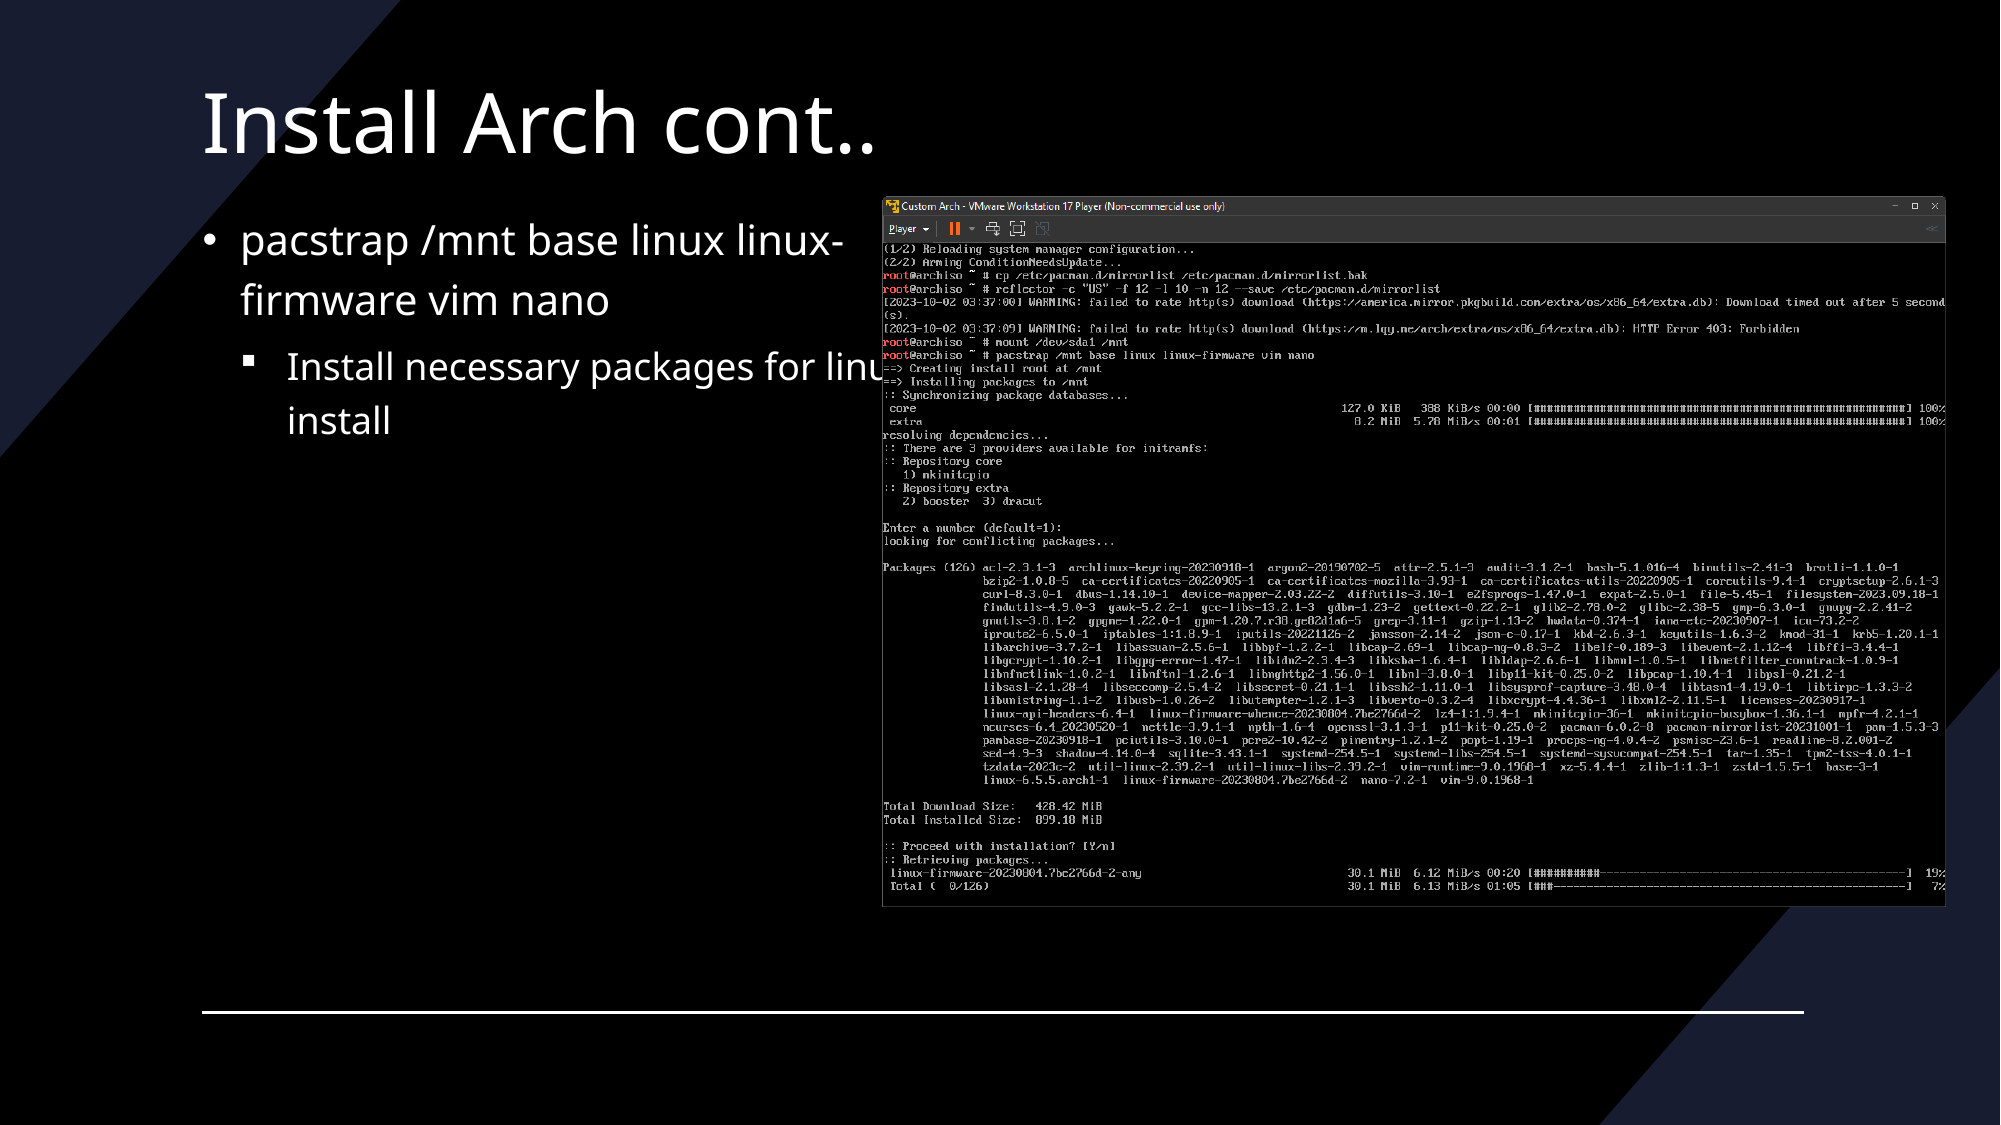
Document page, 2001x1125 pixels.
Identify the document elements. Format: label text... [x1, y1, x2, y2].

list pacstrap /mnt base linux linux-firmware vim nano Install necessary packages for linux install [187, 196, 975, 914]
title Install Arch cont.. [187, 0, 1000, 196]
picture [882, 196, 1946, 907]
